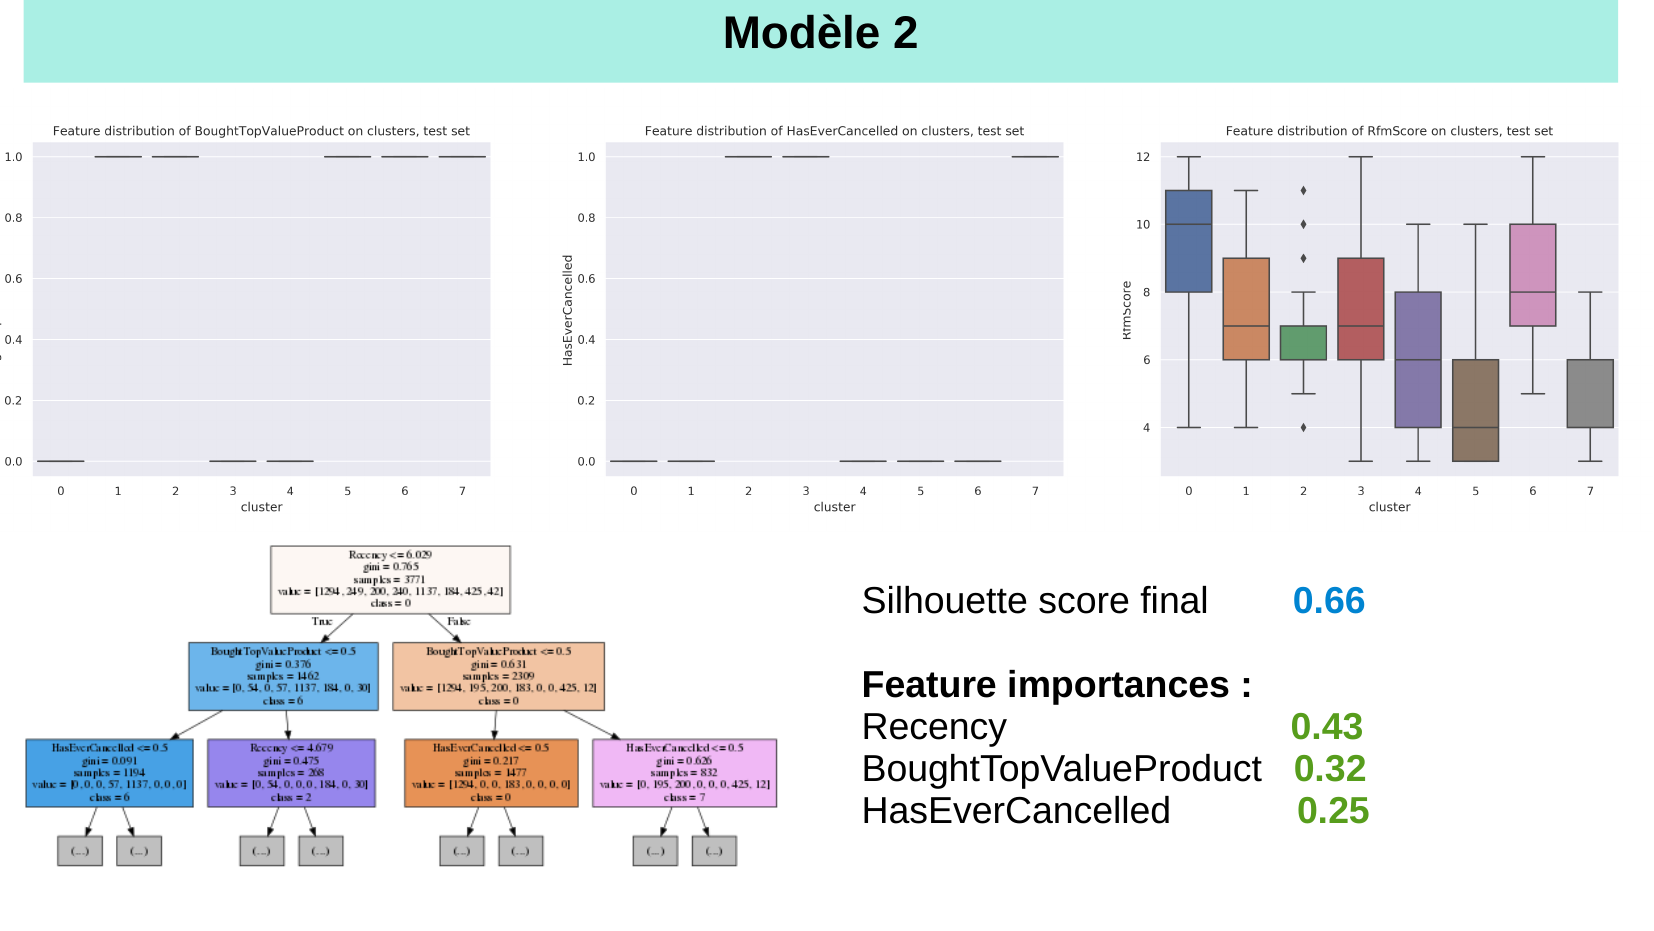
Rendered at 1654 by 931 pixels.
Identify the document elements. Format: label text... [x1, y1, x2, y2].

picture [23, 543, 780, 869]
text_box Silhouette score final 0.66 Feature importances : Recency 0.43 BoughtTopValueProduct 0.32 HasEverCancelled 0.25 [846, 571, 1385, 881]
text_box Modèle 2 [23, 0, 1619, 83]
picture [0, 88, 1654, 532]
